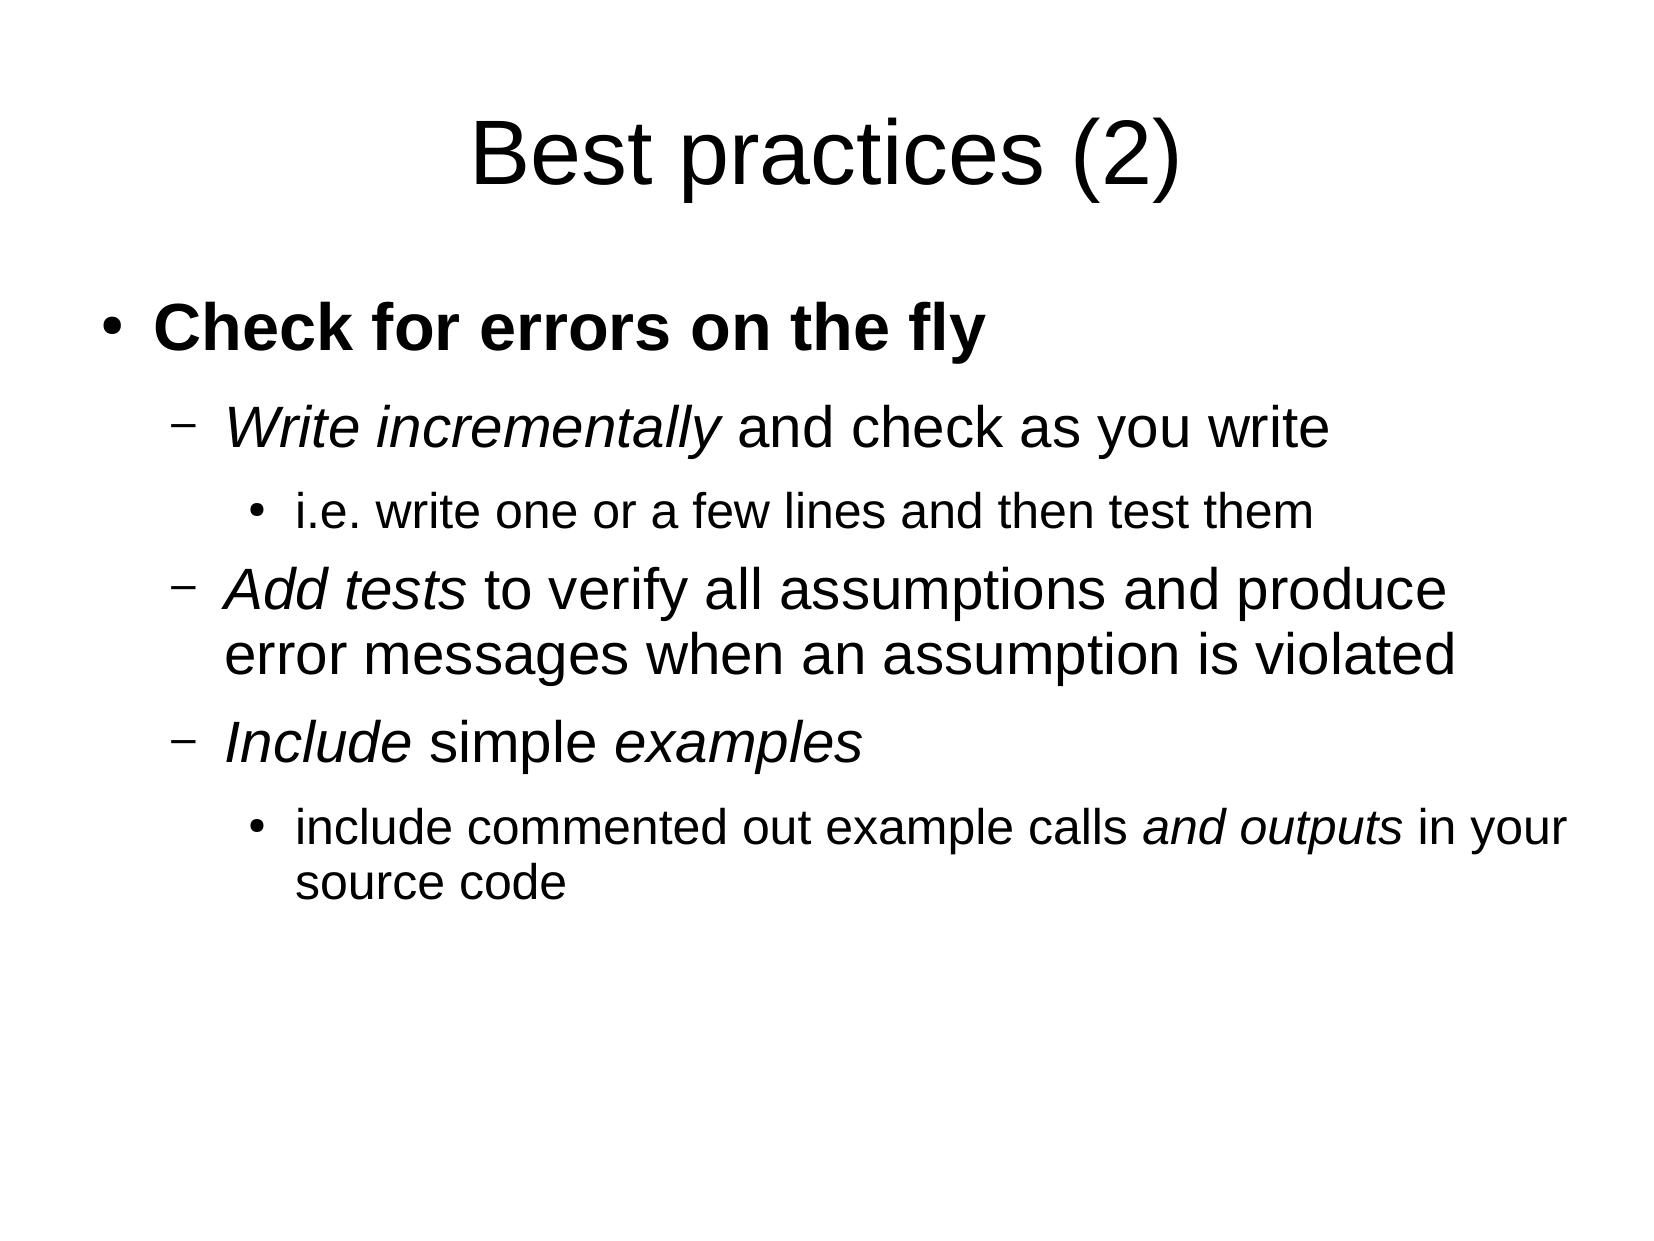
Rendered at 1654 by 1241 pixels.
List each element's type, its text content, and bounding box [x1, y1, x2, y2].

title Best practices (2) [82, 49, 1571, 257]
list Check for errors on the fly Write incrementally and check as you write i.e. write one or a few lines and then test them Add tests to verify all assumptions and produce error messages when an assumption is violated Include simple examples include commented out example calls and outputs in your source code [82, 290, 1571, 1010]
